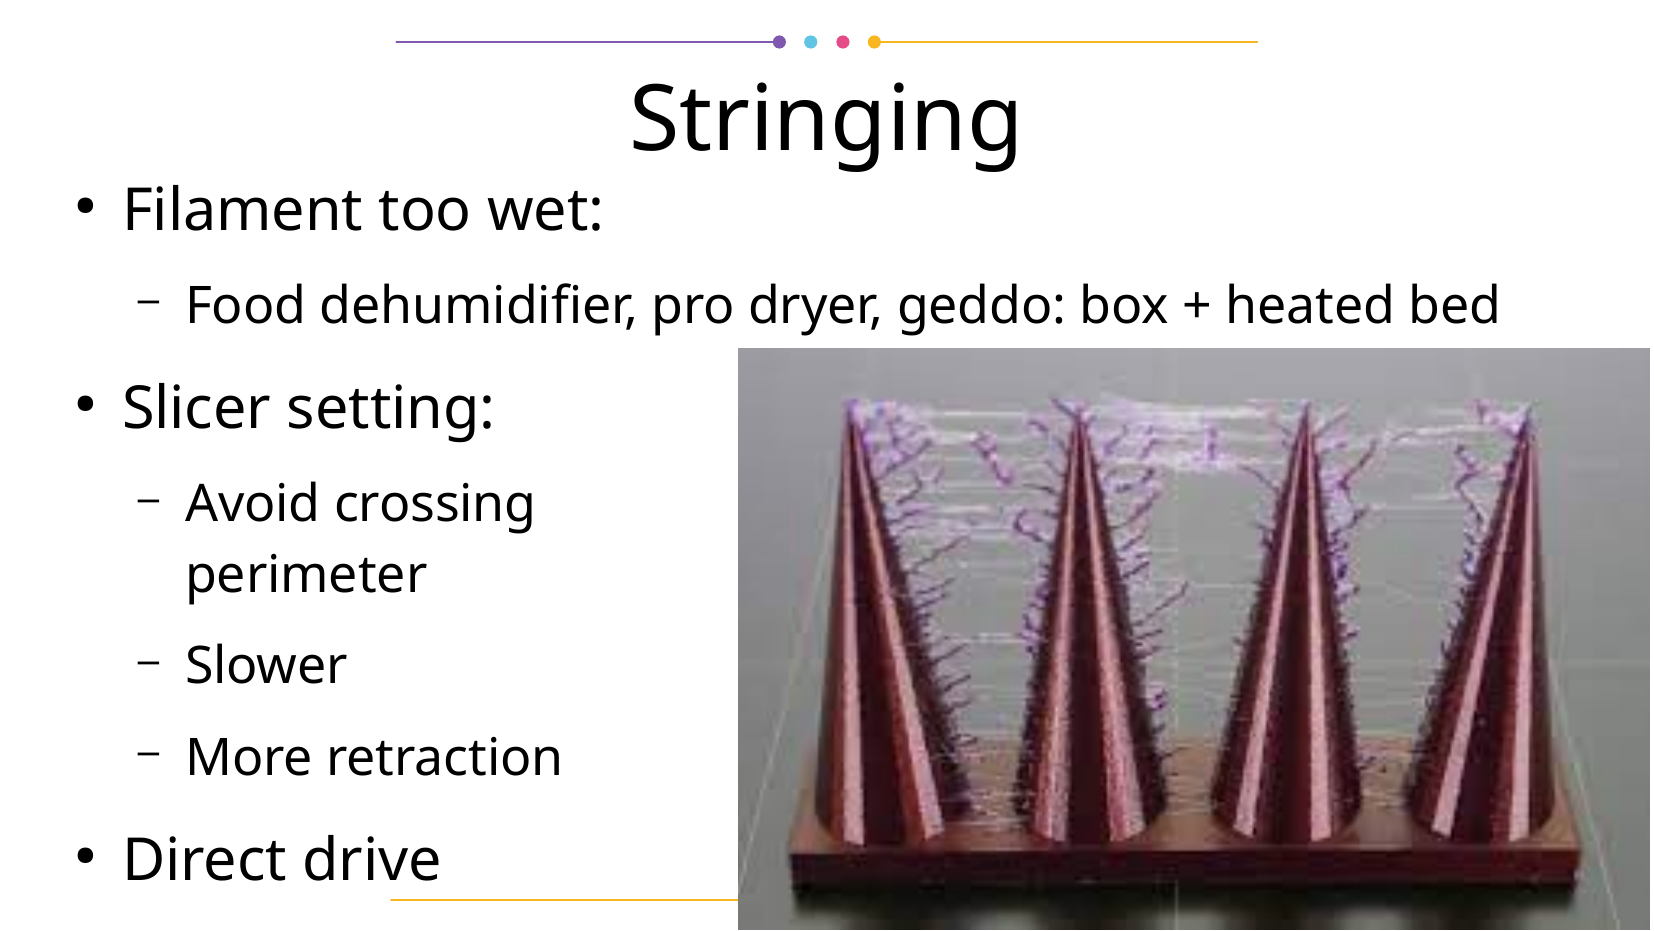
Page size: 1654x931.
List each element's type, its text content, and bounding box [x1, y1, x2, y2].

picture [738, 348, 1650, 930]
list Filament too wet: Food dehumidifier, pro dryer, geddo: box + heated bed Slicer setting: Avoid crossing perimeter Slower More retraction Direct drive [59, 166, 1548, 906]
title Stringing [82, 37, 1571, 193]
